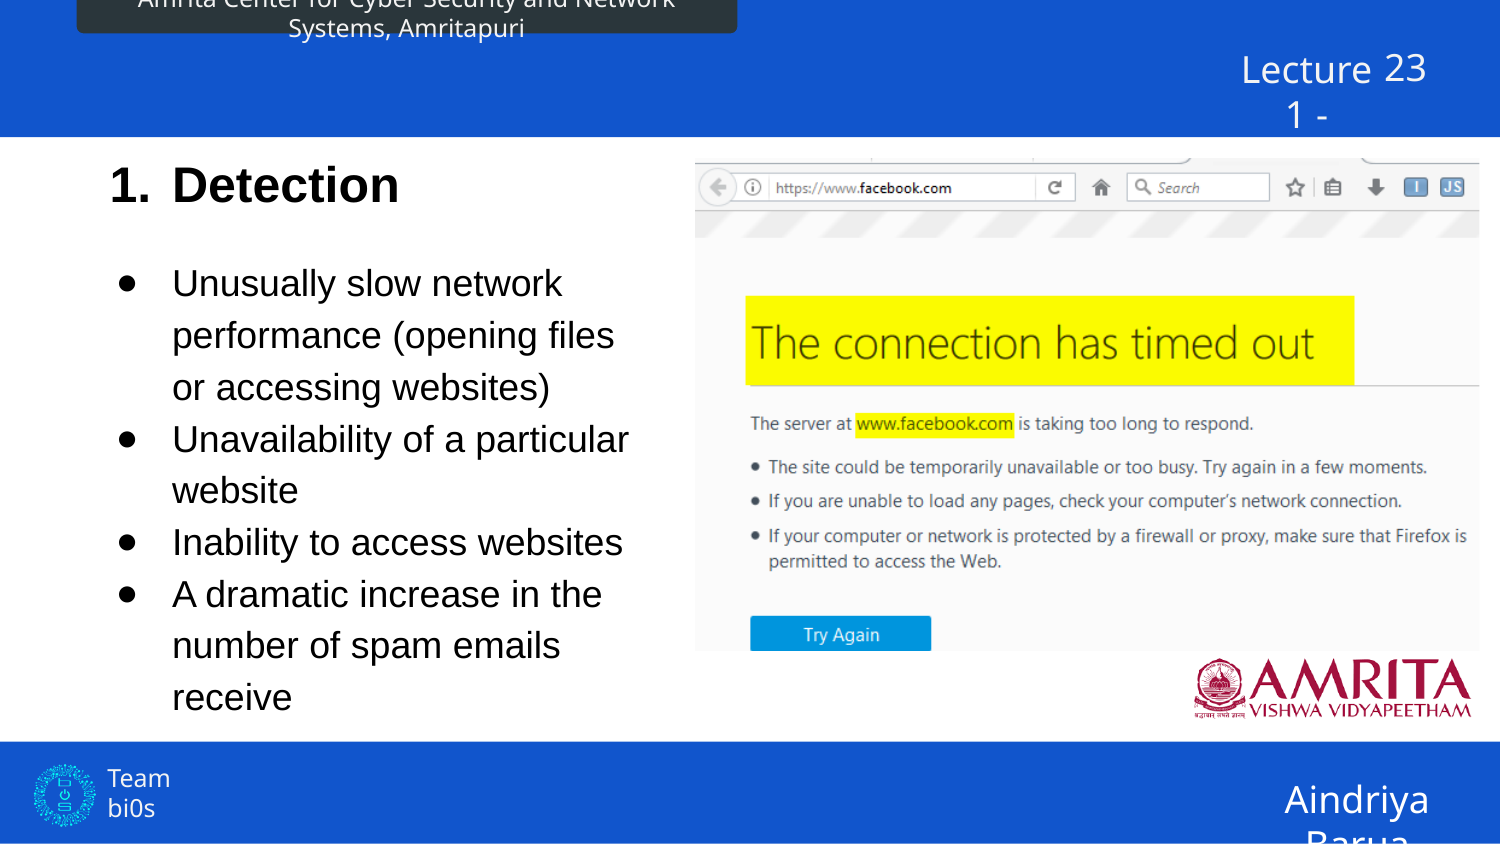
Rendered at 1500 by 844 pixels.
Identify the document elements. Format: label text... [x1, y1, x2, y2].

picture [1193, 654, 1473, 724]
text_box Detection [82, 137, 603, 324]
subtitle Unusually slow network performance (opening files or accessing websites) Unavailability of a particular website Inability to access websites A dramatic increase in the number of spam emails receive [82, 237, 666, 474]
picture [872, 632, 879, 640]
picture [835, 629, 841, 637]
slide_number <number> [1322, 42, 1489, 98]
picture [30, 763, 99, 828]
picture [805, 628, 812, 641]
picture [857, 635, 864, 641]
picture [846, 632, 854, 643]
picture [695, 158, 1480, 651]
